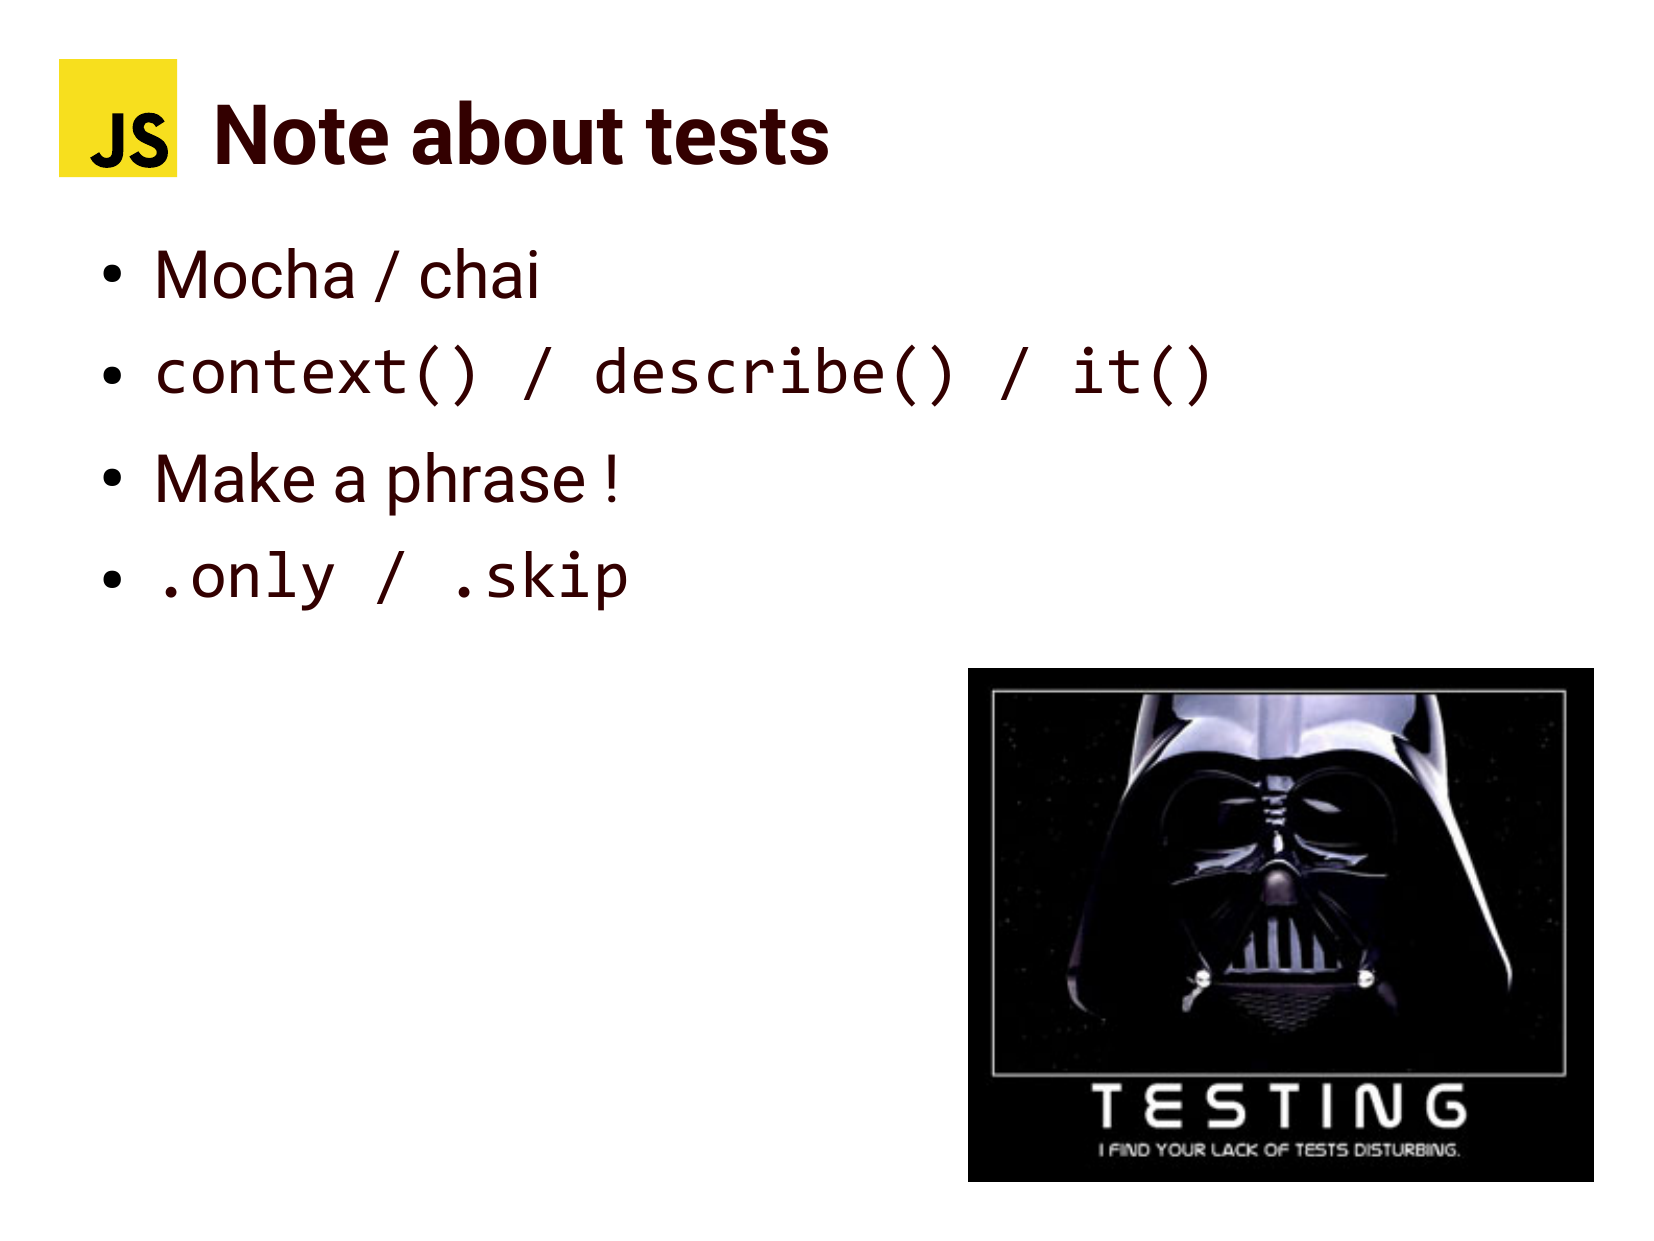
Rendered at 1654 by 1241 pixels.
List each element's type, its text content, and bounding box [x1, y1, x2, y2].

picture [968, 668, 1594, 1182]
title Note about tests [194, 72, 1559, 201]
list Mocha / chai context() / describe() / it() Make a phrase ! .only / .skip [82, 236, 1571, 956]
